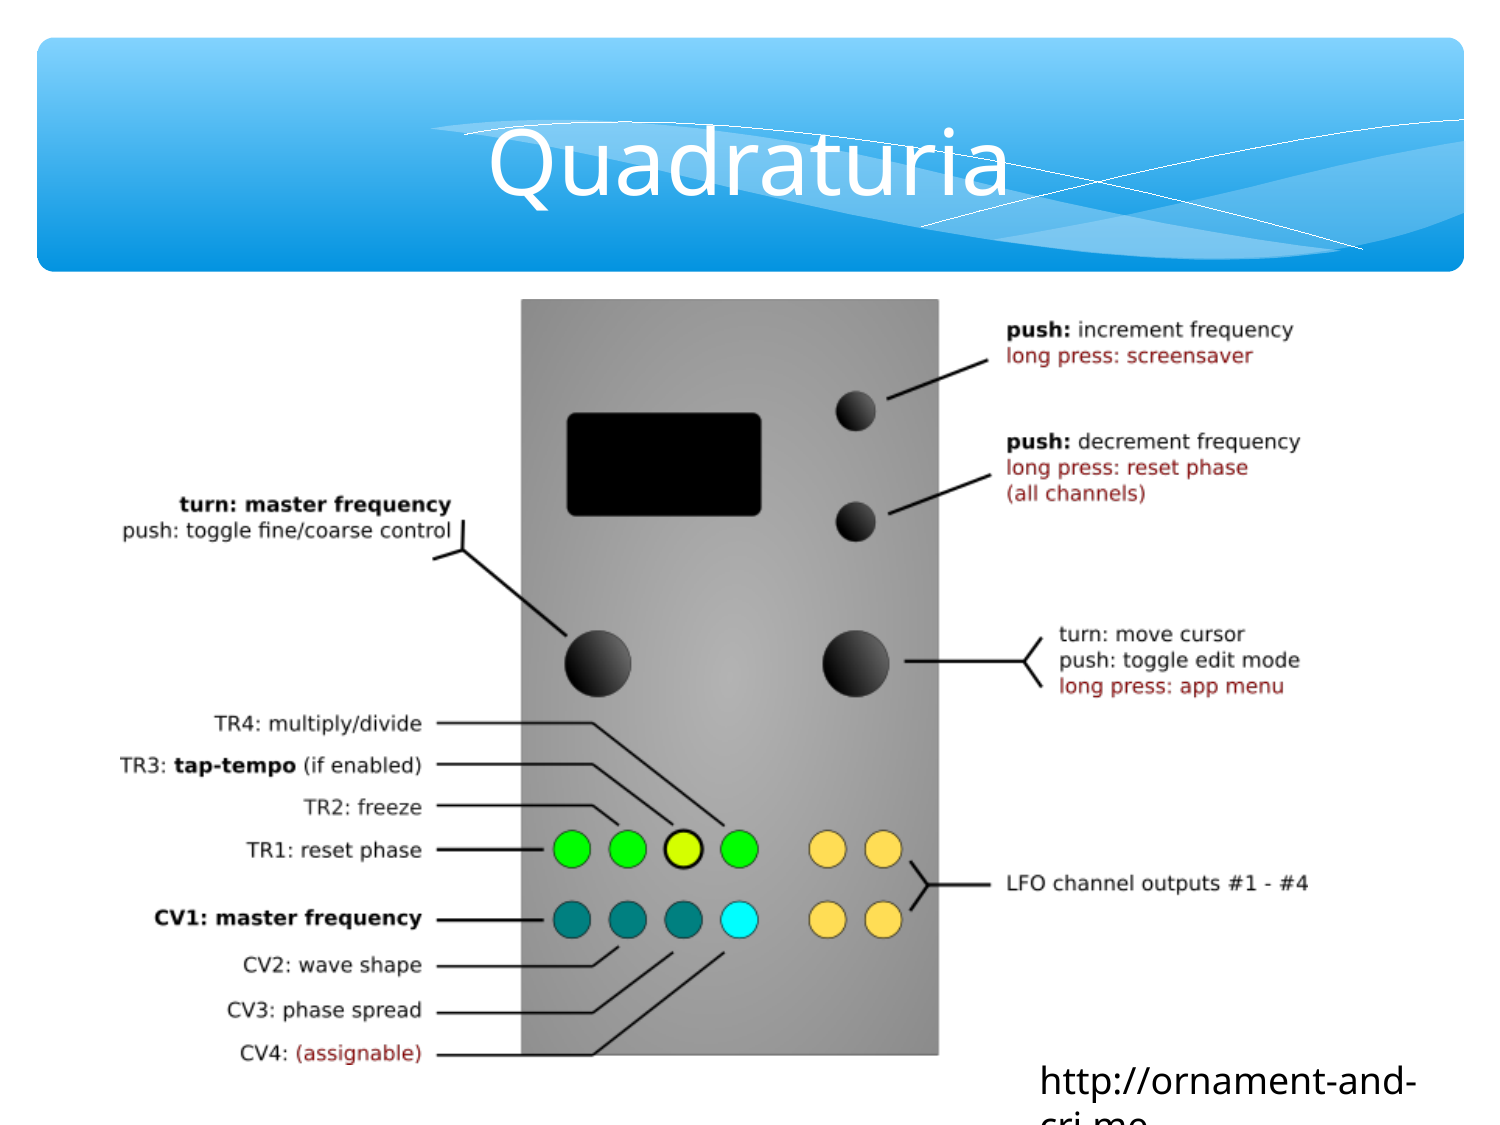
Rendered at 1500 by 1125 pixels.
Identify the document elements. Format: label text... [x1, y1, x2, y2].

text_box http://ornament-and-cri.me [1024, 1050, 1486, 1110]
picture [120, 299, 1308, 1066]
title Quadraturia [75, 40, 1426, 276]
